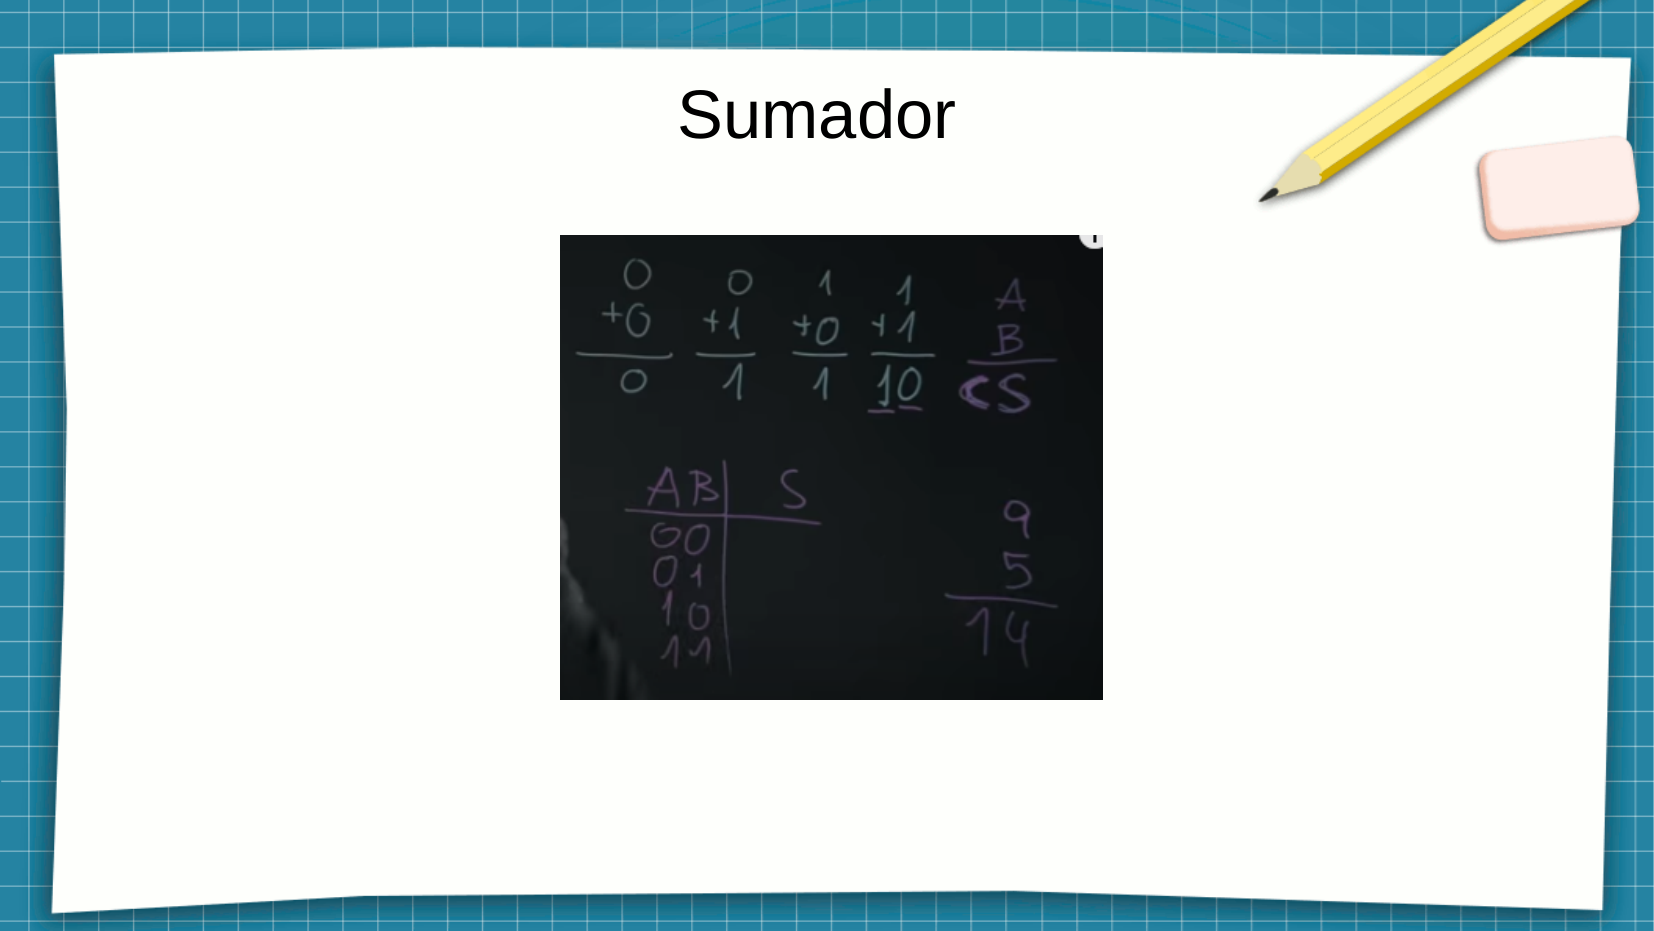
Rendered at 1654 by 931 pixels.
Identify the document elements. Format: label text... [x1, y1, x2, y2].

picture [0, 0, 1654, 931]
title Sumador [82, 37, 1571, 193]
